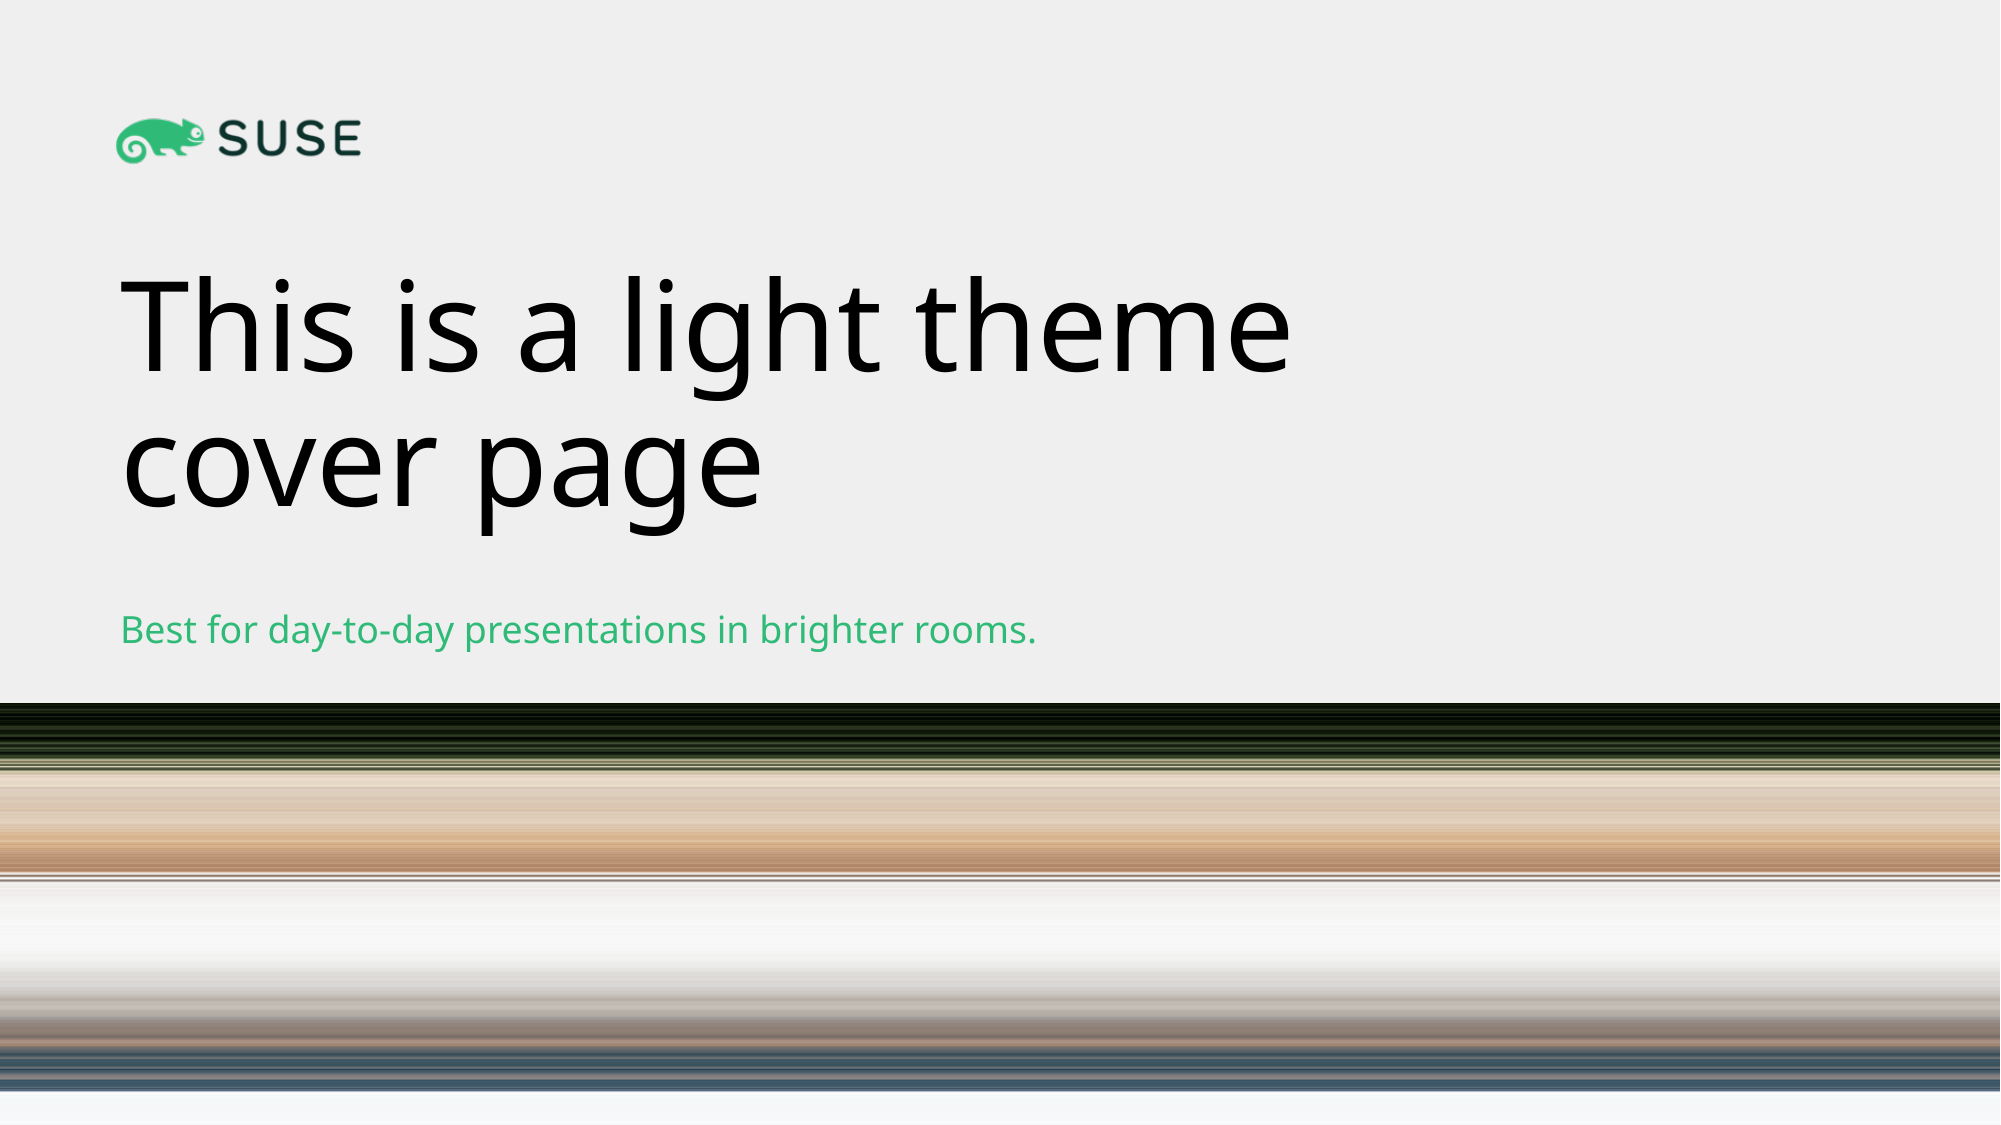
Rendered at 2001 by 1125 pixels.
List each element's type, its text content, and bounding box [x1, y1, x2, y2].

picture [0, 703, 2000, 1125]
list This is a light theme cover page [120, 256, 1454, 534]
picture [81, 85, 395, 191]
list Best for day-to-day presentations in brighter rooms. [120, 602, 1454, 651]
